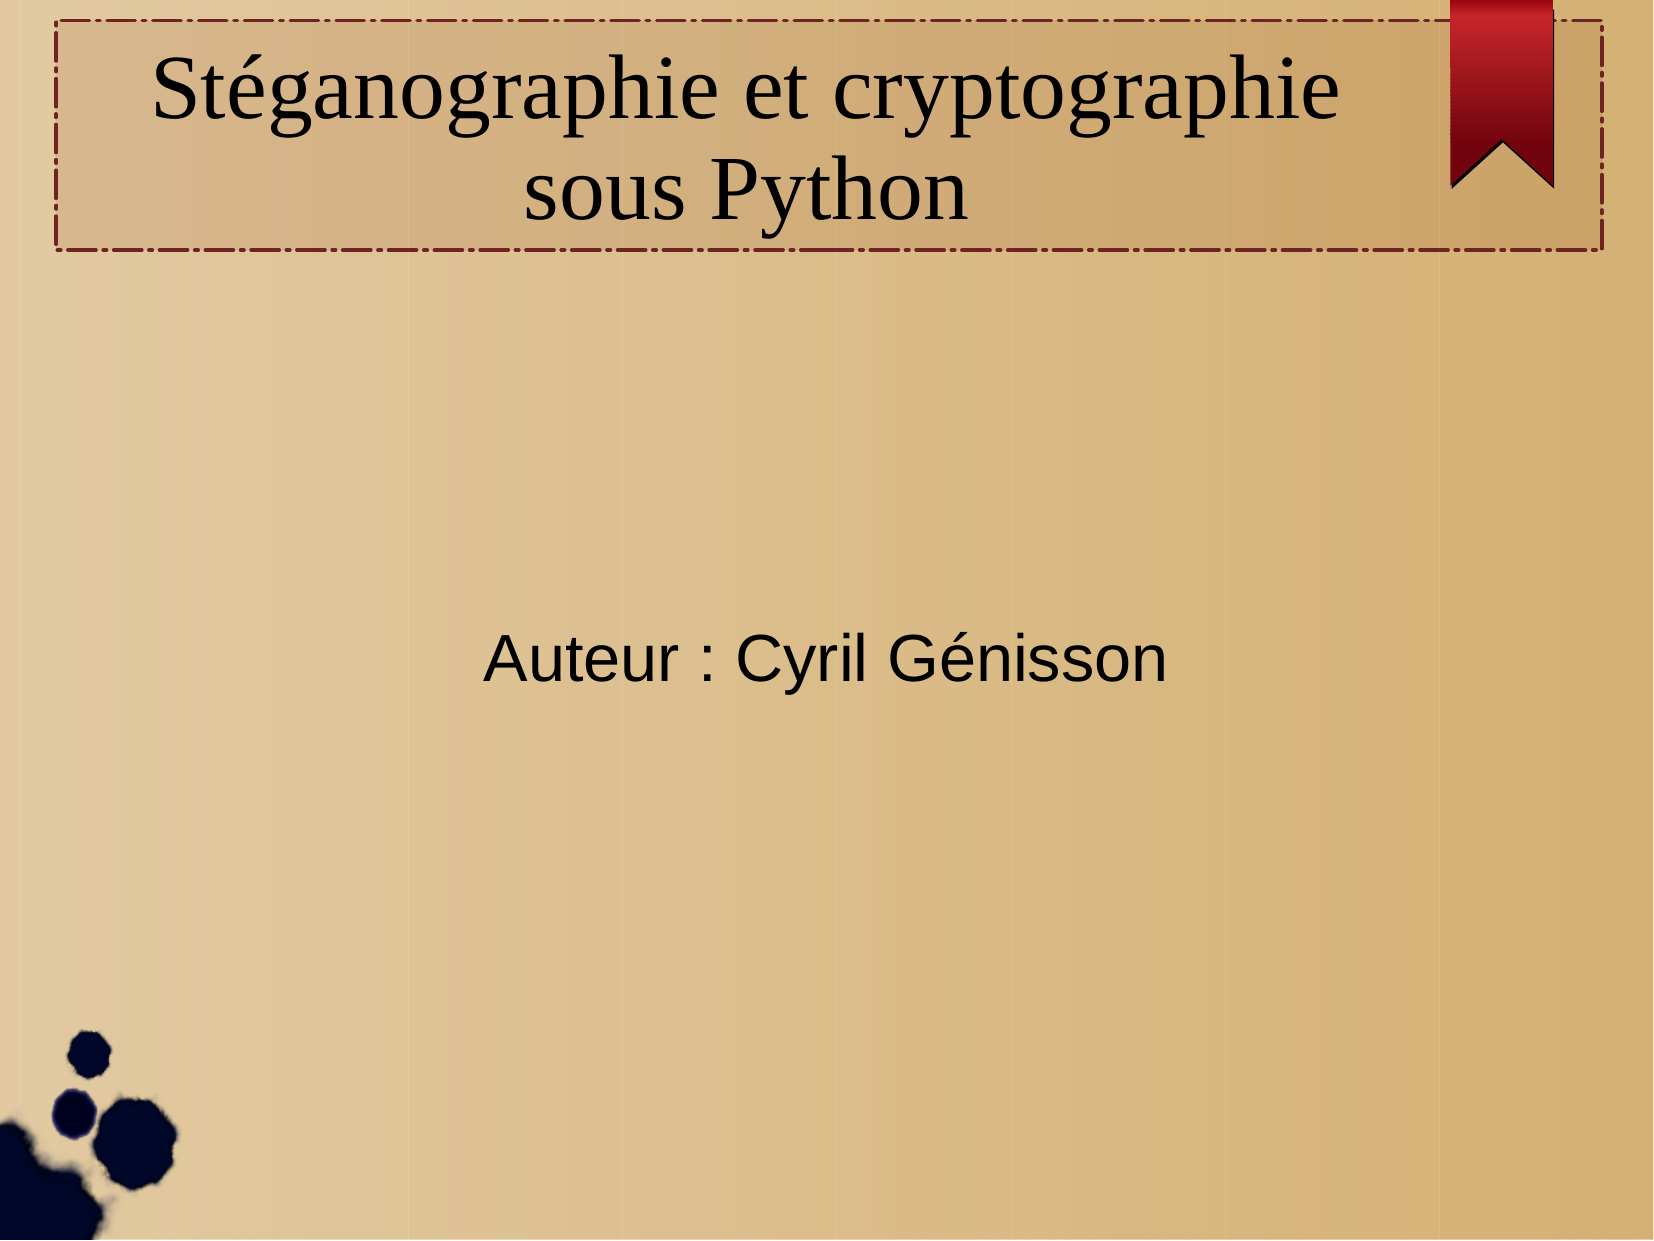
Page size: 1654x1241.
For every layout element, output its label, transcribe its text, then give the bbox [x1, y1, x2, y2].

subtitle Auteur : Cyril Génisson [82, 299, 1571, 1019]
title Stéganographie et cryptographie sous Python [82, 36, 1412, 240]
